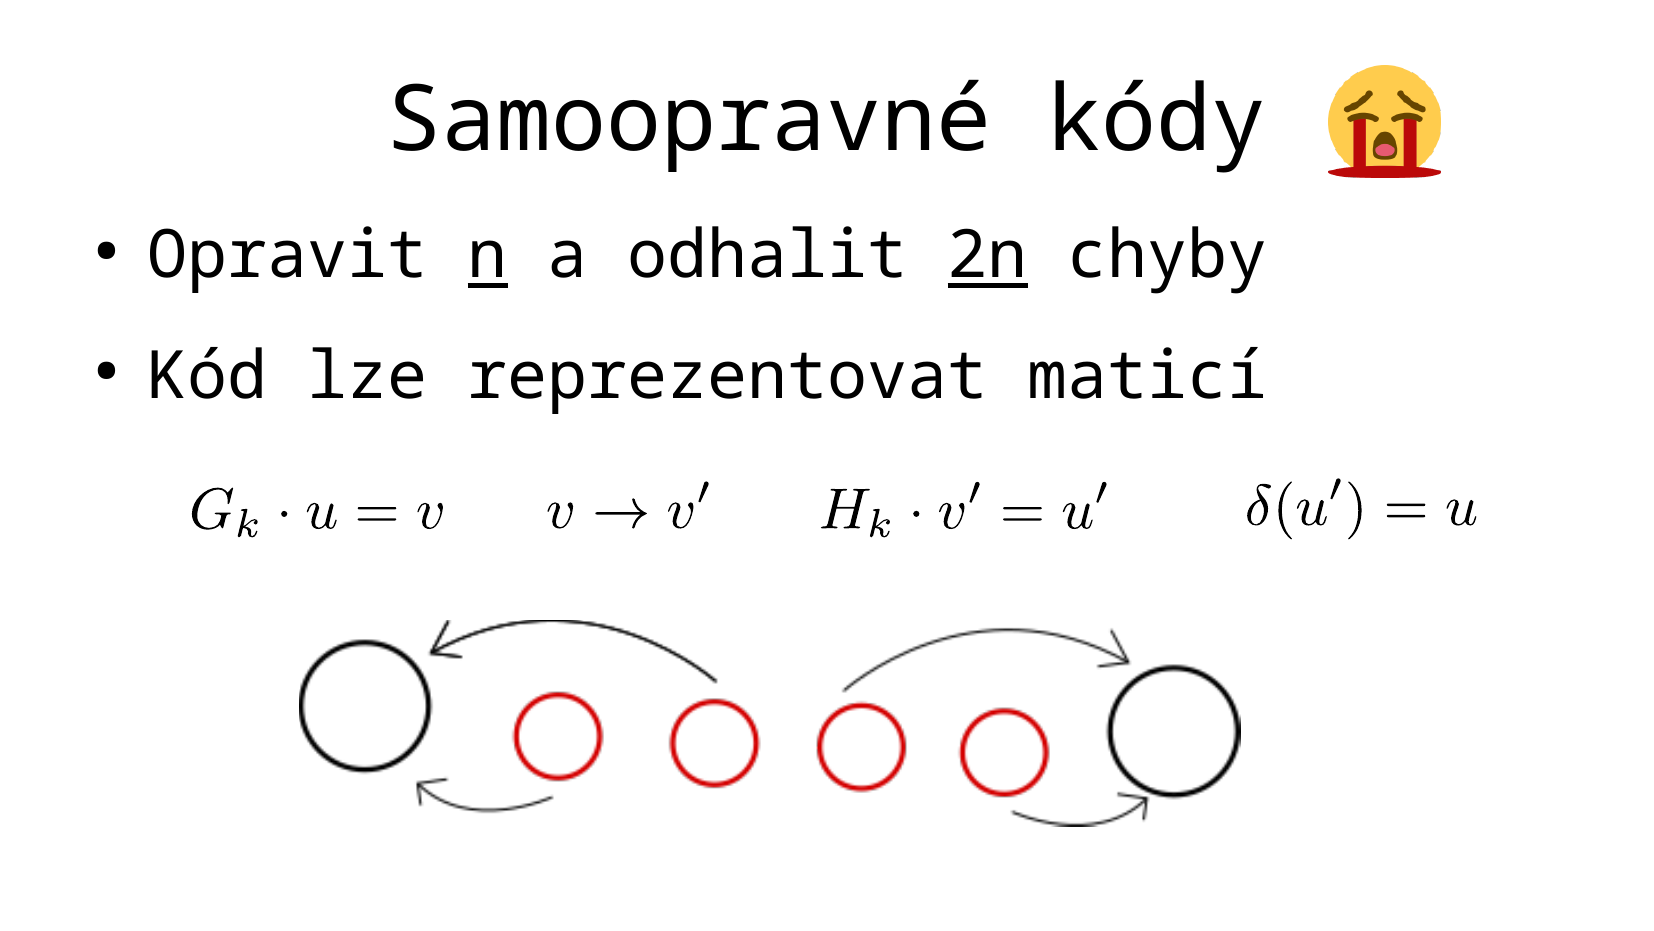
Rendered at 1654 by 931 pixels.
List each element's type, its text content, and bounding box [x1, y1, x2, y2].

text_box [547, 481, 709, 529]
text_box [1247, 478, 1477, 540]
picture [299, 620, 1241, 827]
text_box [820, 481, 1107, 538]
list Opravit n a odhalit 2n chyby Kód lze reprezentovat maticí [76, 206, 1565, 747]
picture [1328, 65, 1441, 178]
text_box [191, 487, 443, 538]
title Samoopravné kódy [82, 37, 1571, 193]
